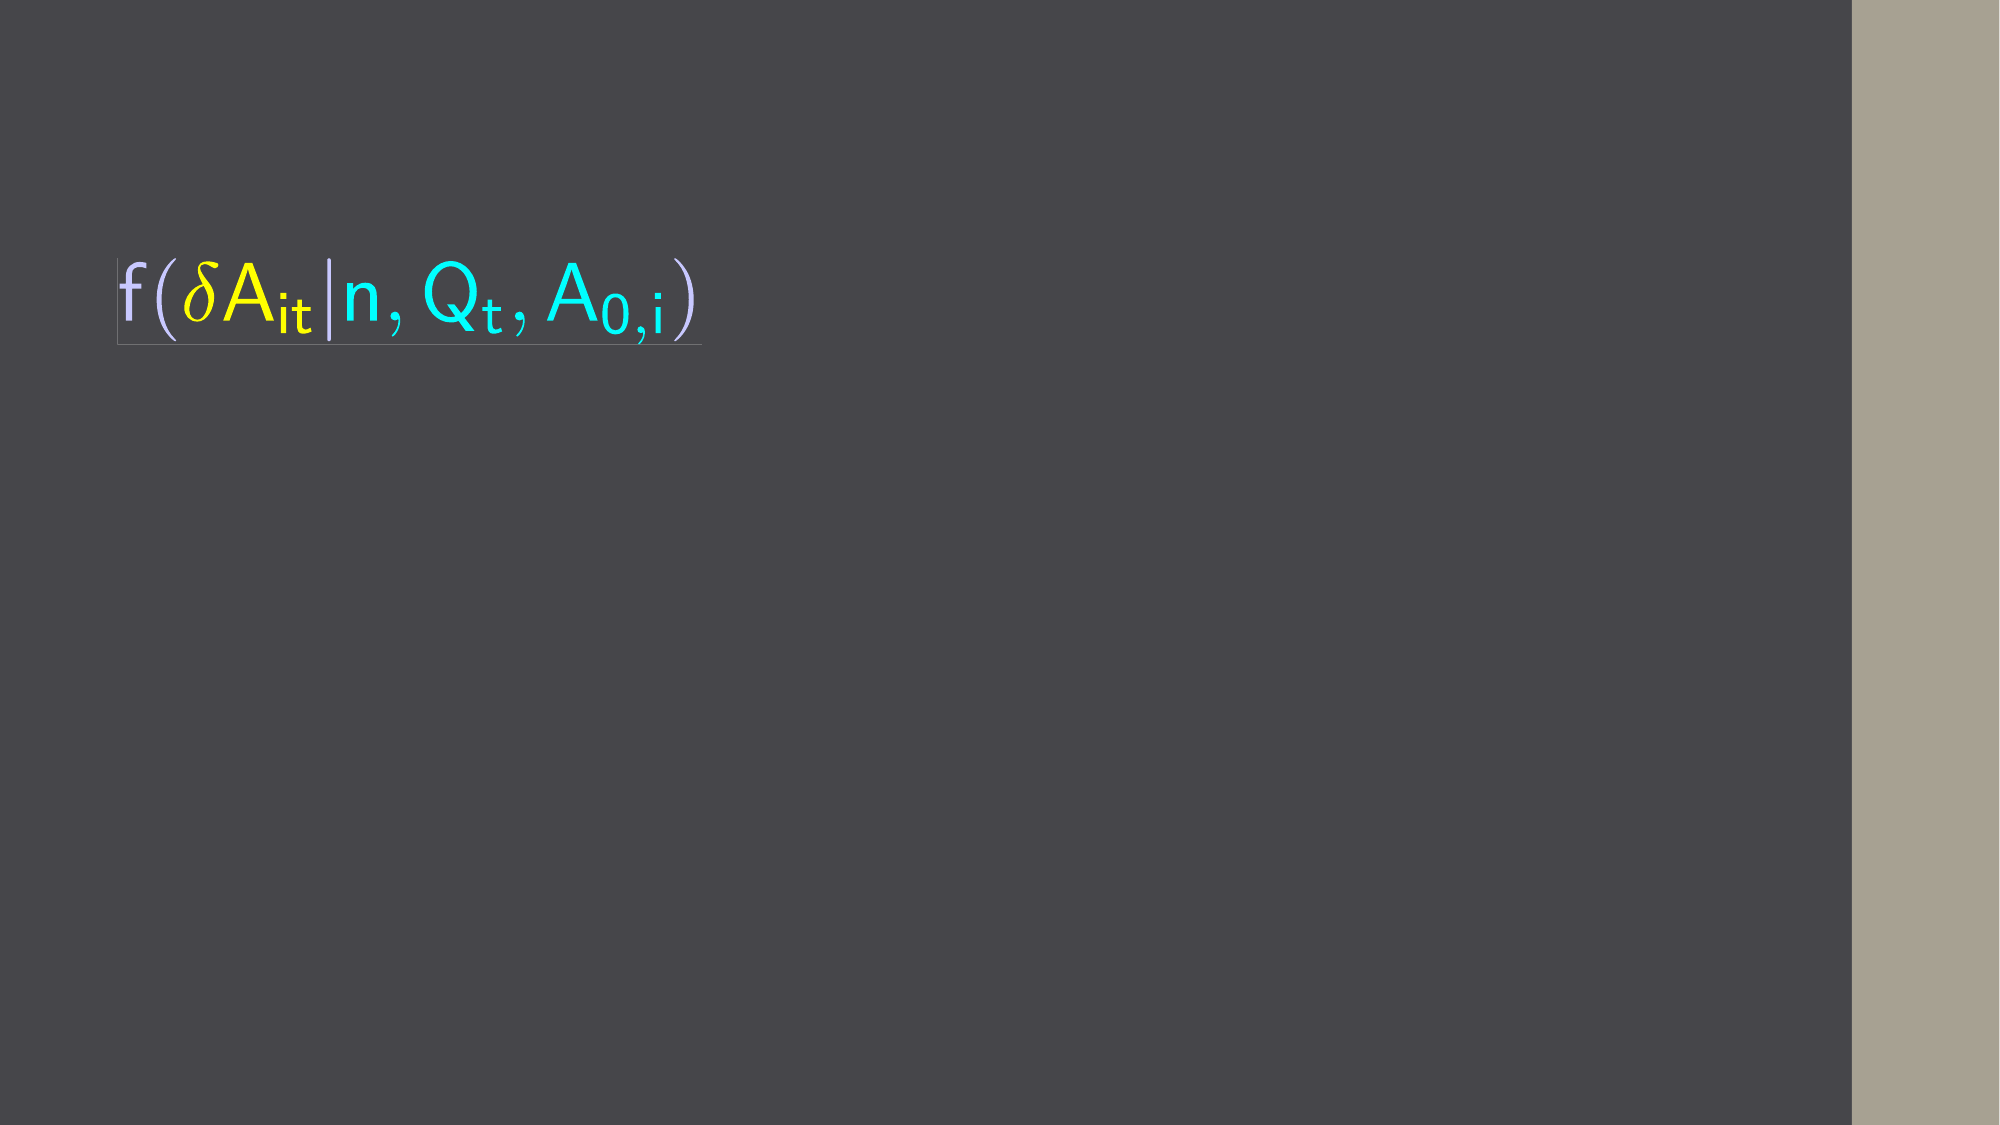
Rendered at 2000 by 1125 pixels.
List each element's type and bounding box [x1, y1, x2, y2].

text_box [117, 258, 702, 345]
